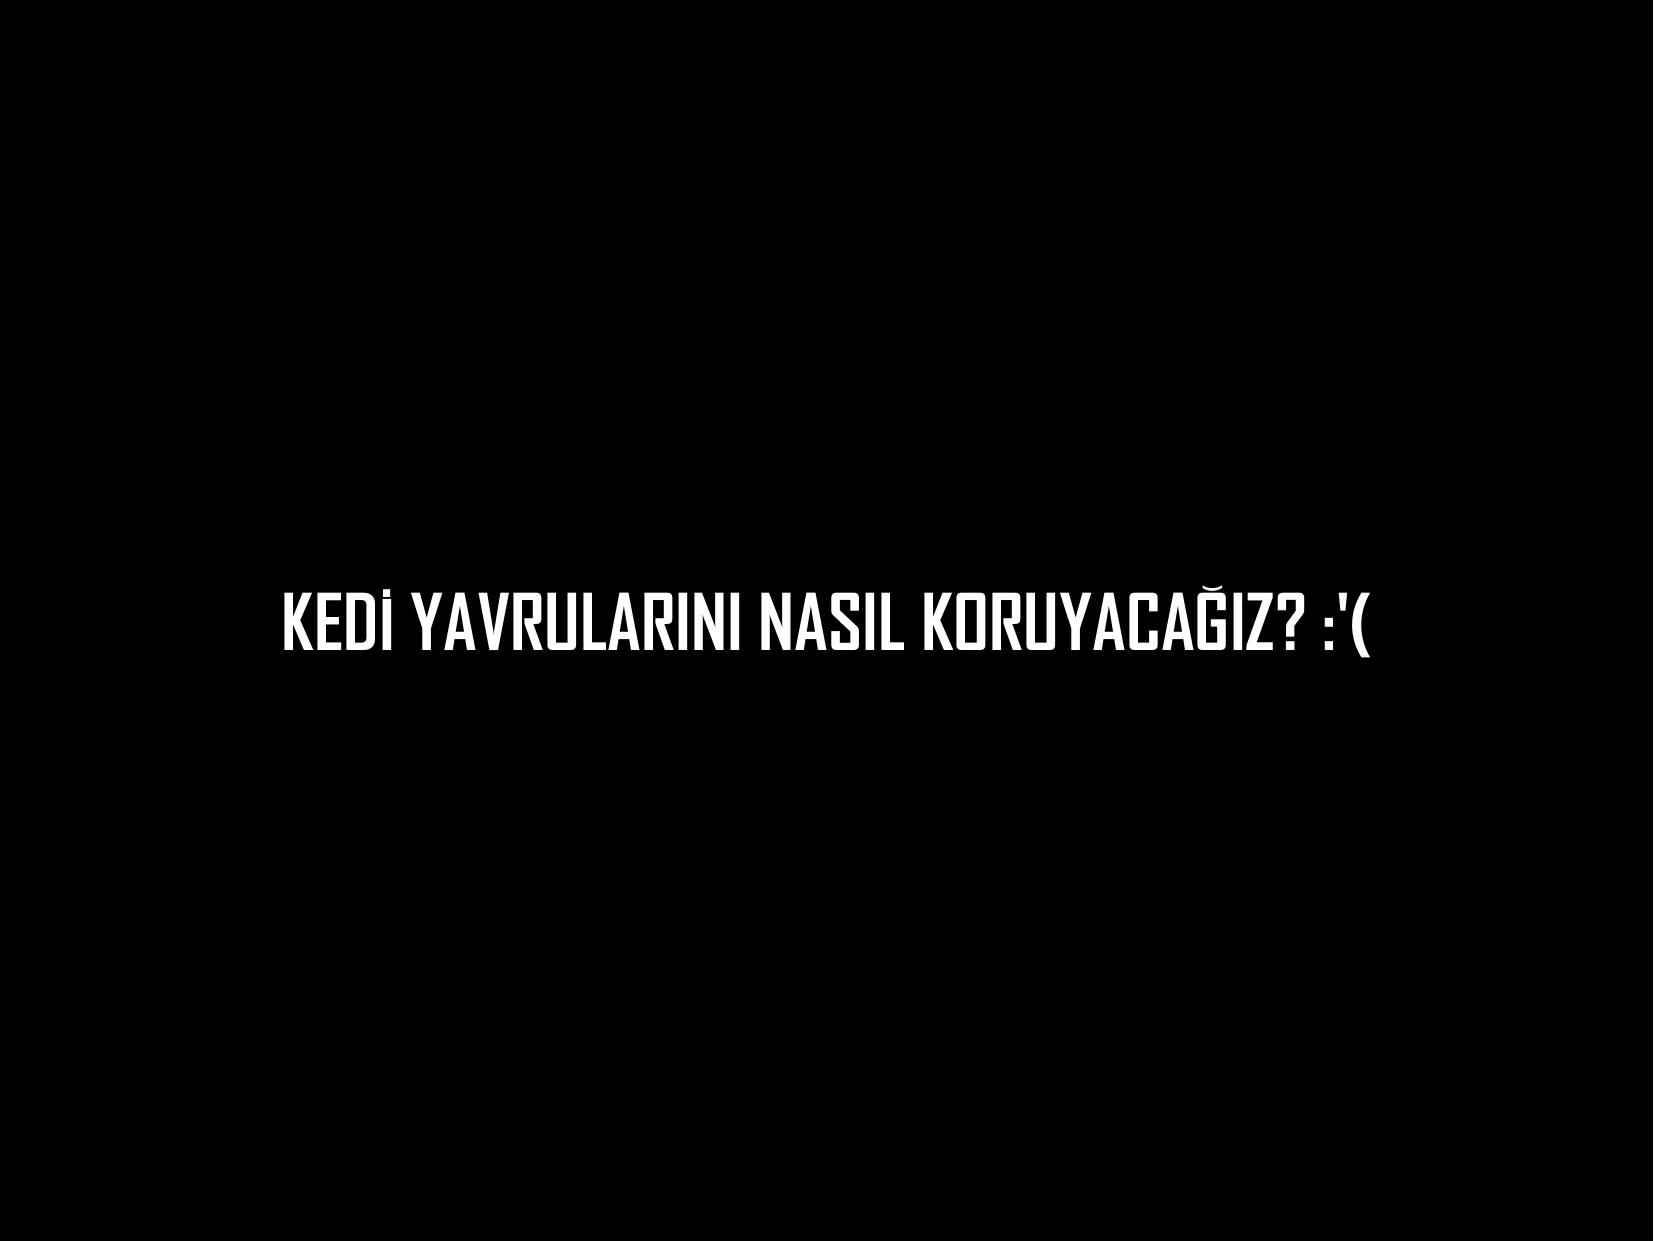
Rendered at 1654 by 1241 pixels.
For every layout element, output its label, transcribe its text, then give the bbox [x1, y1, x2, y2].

text_box KEDİ YAVRULARINI NASIL KORUYACAĞIZ? :'( [267, 567, 1386, 673]
